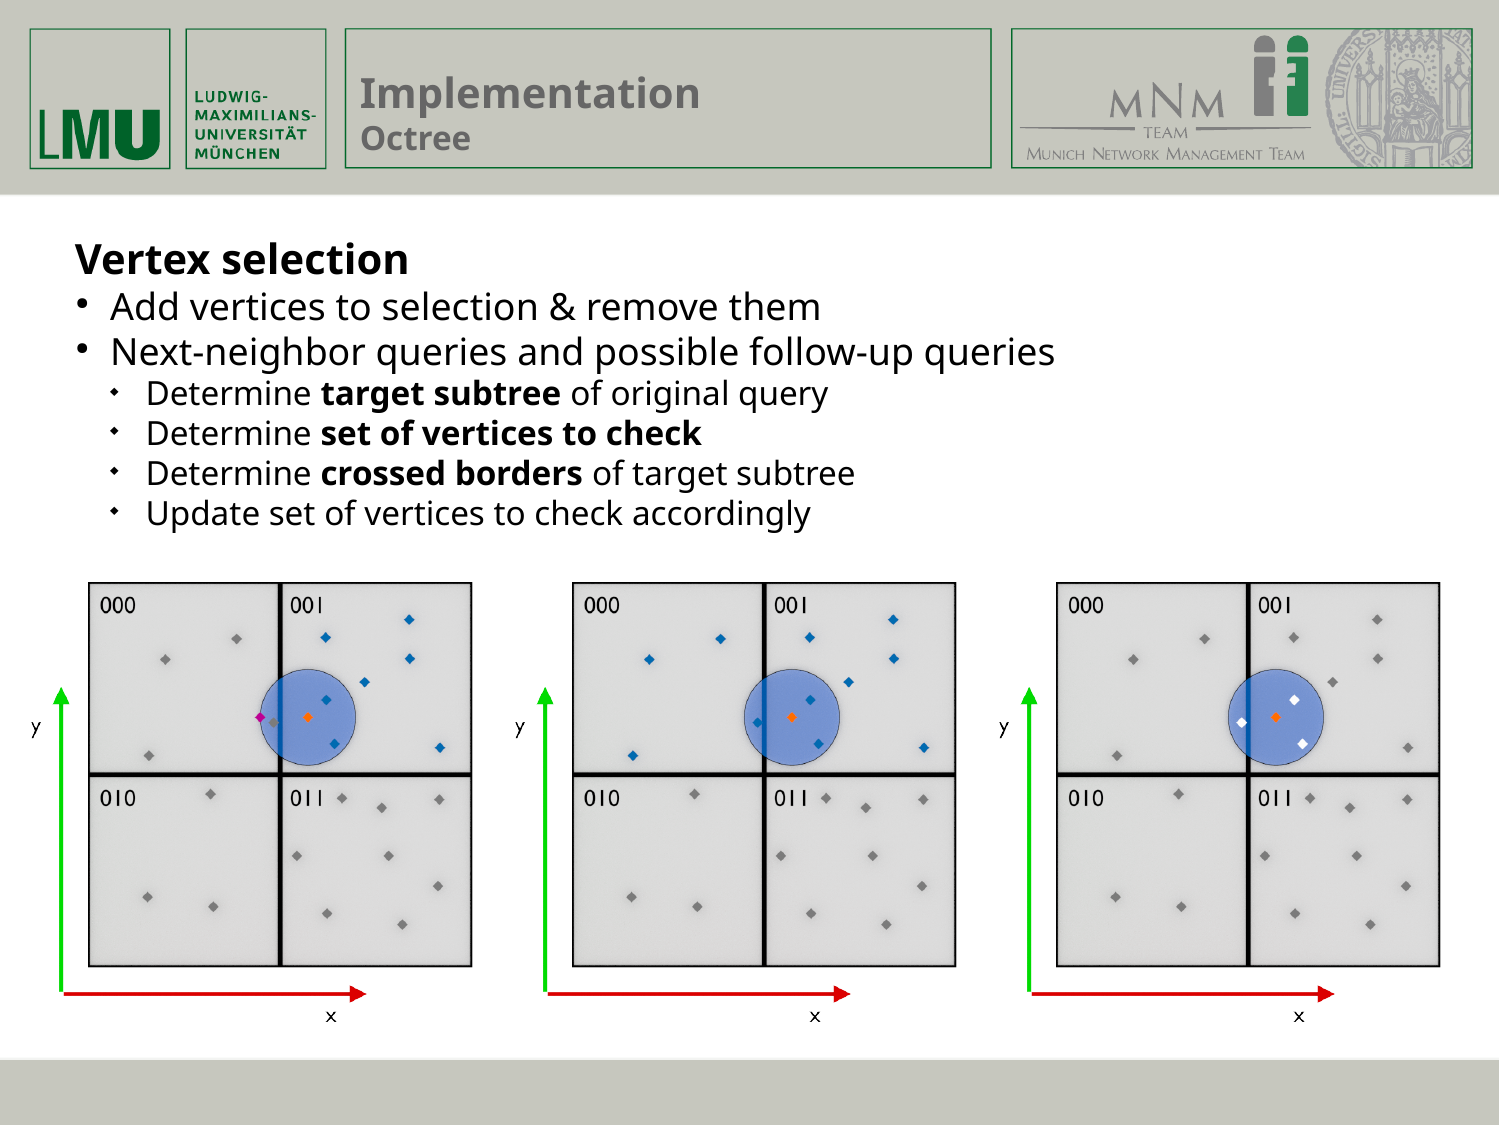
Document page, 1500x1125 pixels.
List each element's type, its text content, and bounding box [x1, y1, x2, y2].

picture [0, 0, 1499, 196]
picture [0, 569, 1500, 1035]
text_box Implementation Octree [345, 59, 986, 165]
picture [0, 1058, 1499, 1125]
text_box Vertex selection Add vertices to selection & remove them Next-neighbor queries and possible follow-up queries Determine target subtree of original query Determine set of vertices to check Determine crossed borders of target subtree Update set of vertices to check accordingly [60, 224, 1456, 569]
